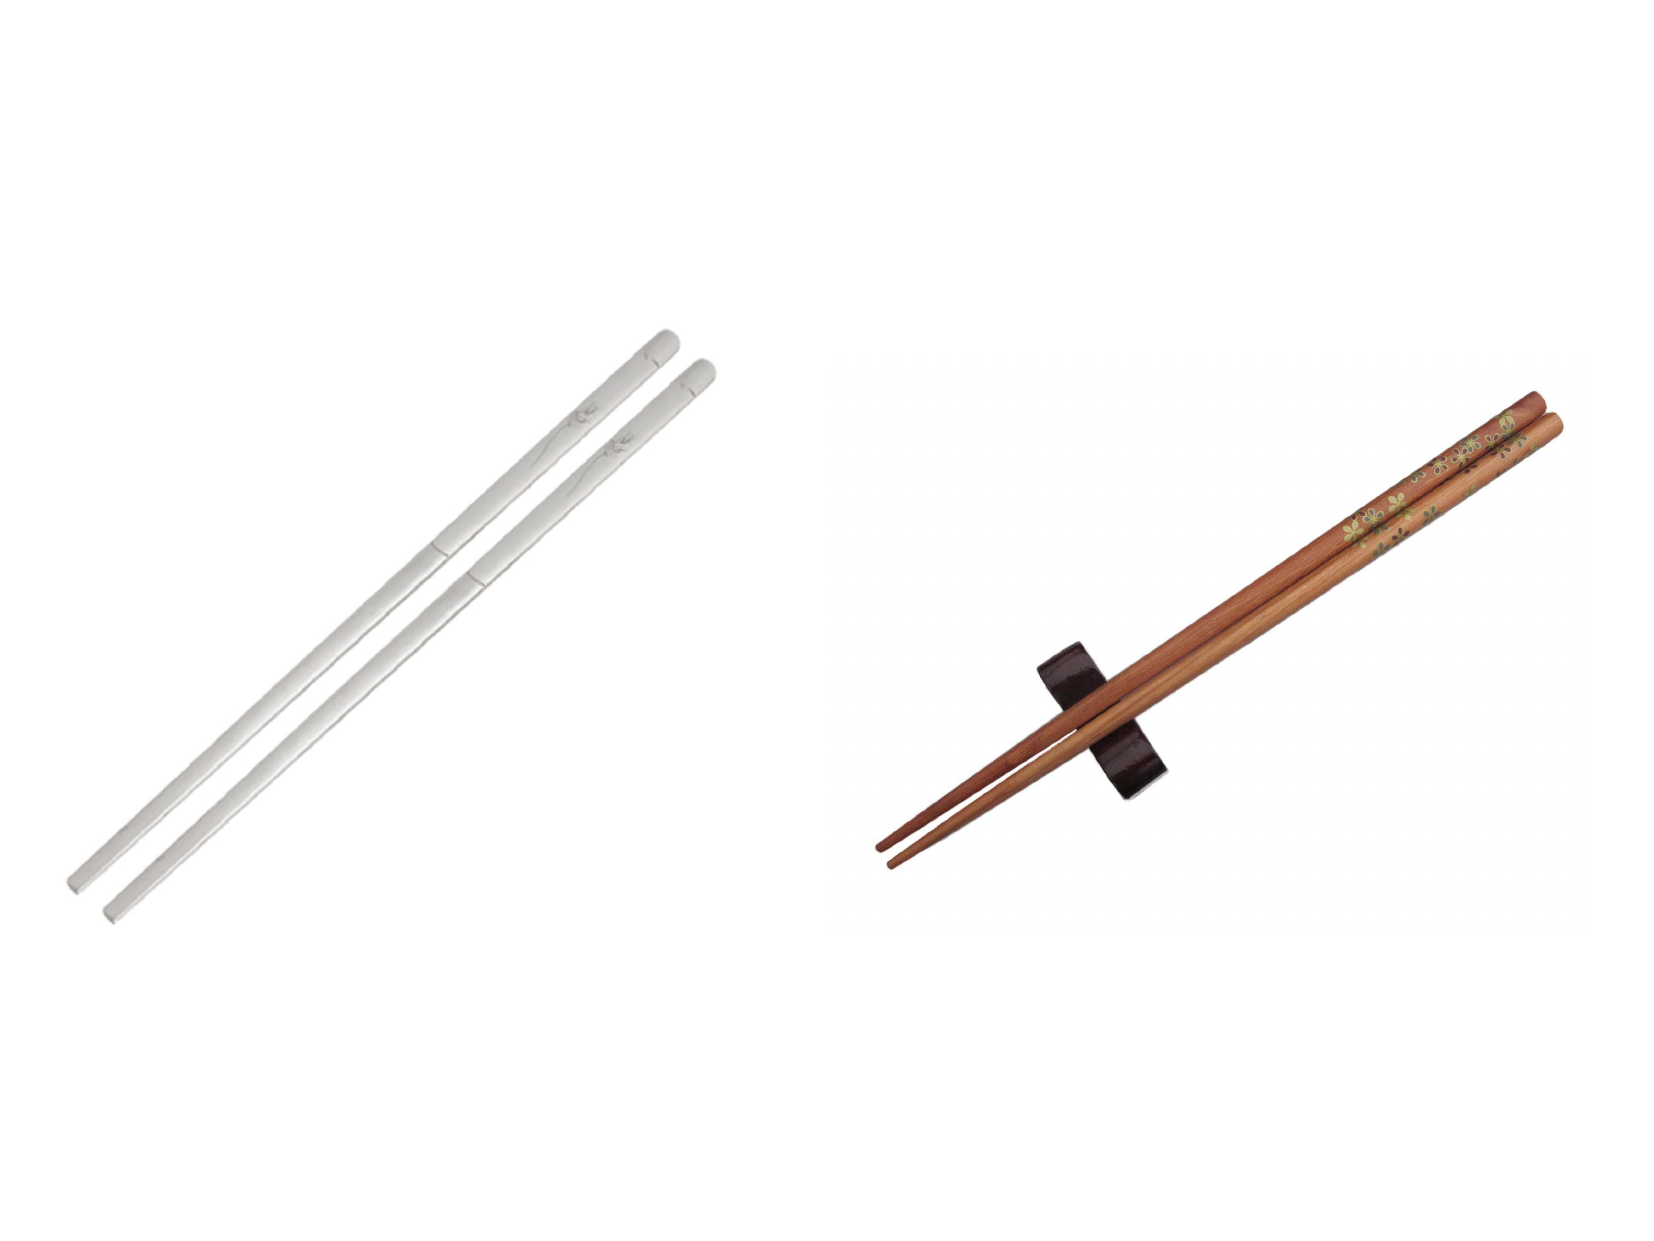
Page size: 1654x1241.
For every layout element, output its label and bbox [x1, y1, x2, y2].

picture [45, 185, 737, 946]
picture [825, 359, 1591, 931]
